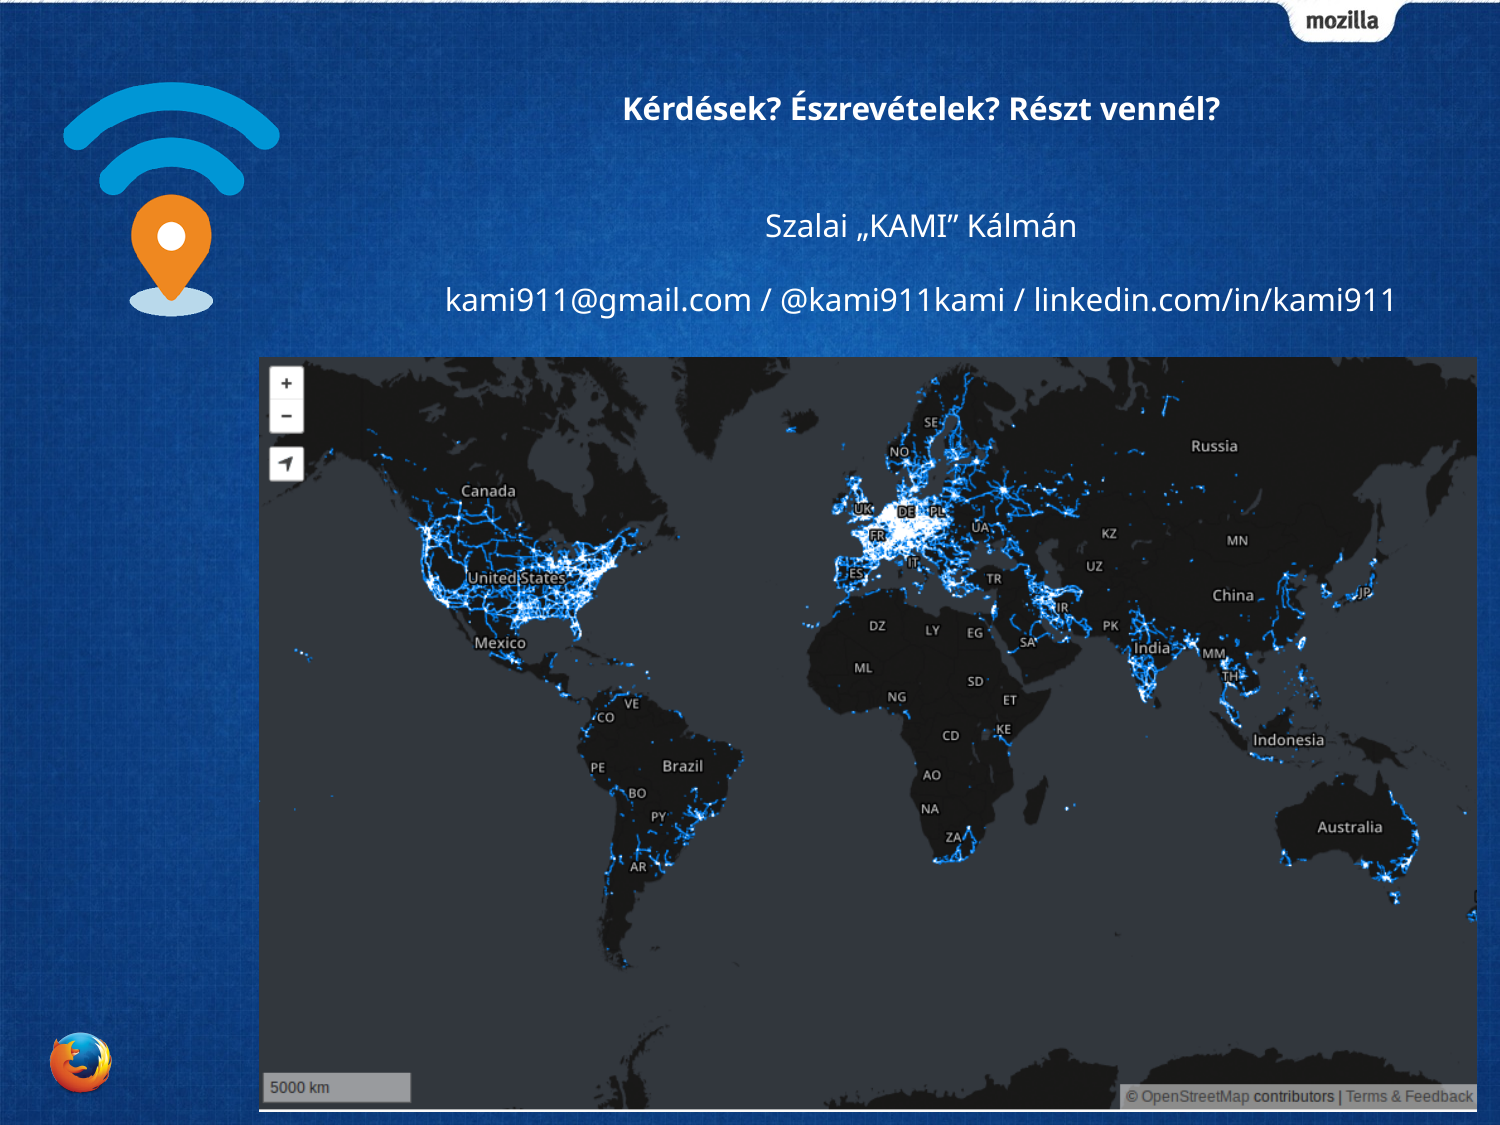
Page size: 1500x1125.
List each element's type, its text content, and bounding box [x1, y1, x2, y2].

picture [0, 0, 1500, 1125]
title Kérdések? Észrevételek? Részt vennél? Szalai „KAMI” Kálmán kami911@gmail.com / @kami911kami / linkedin.com/in/kami911 [354, 47, 1489, 343]
